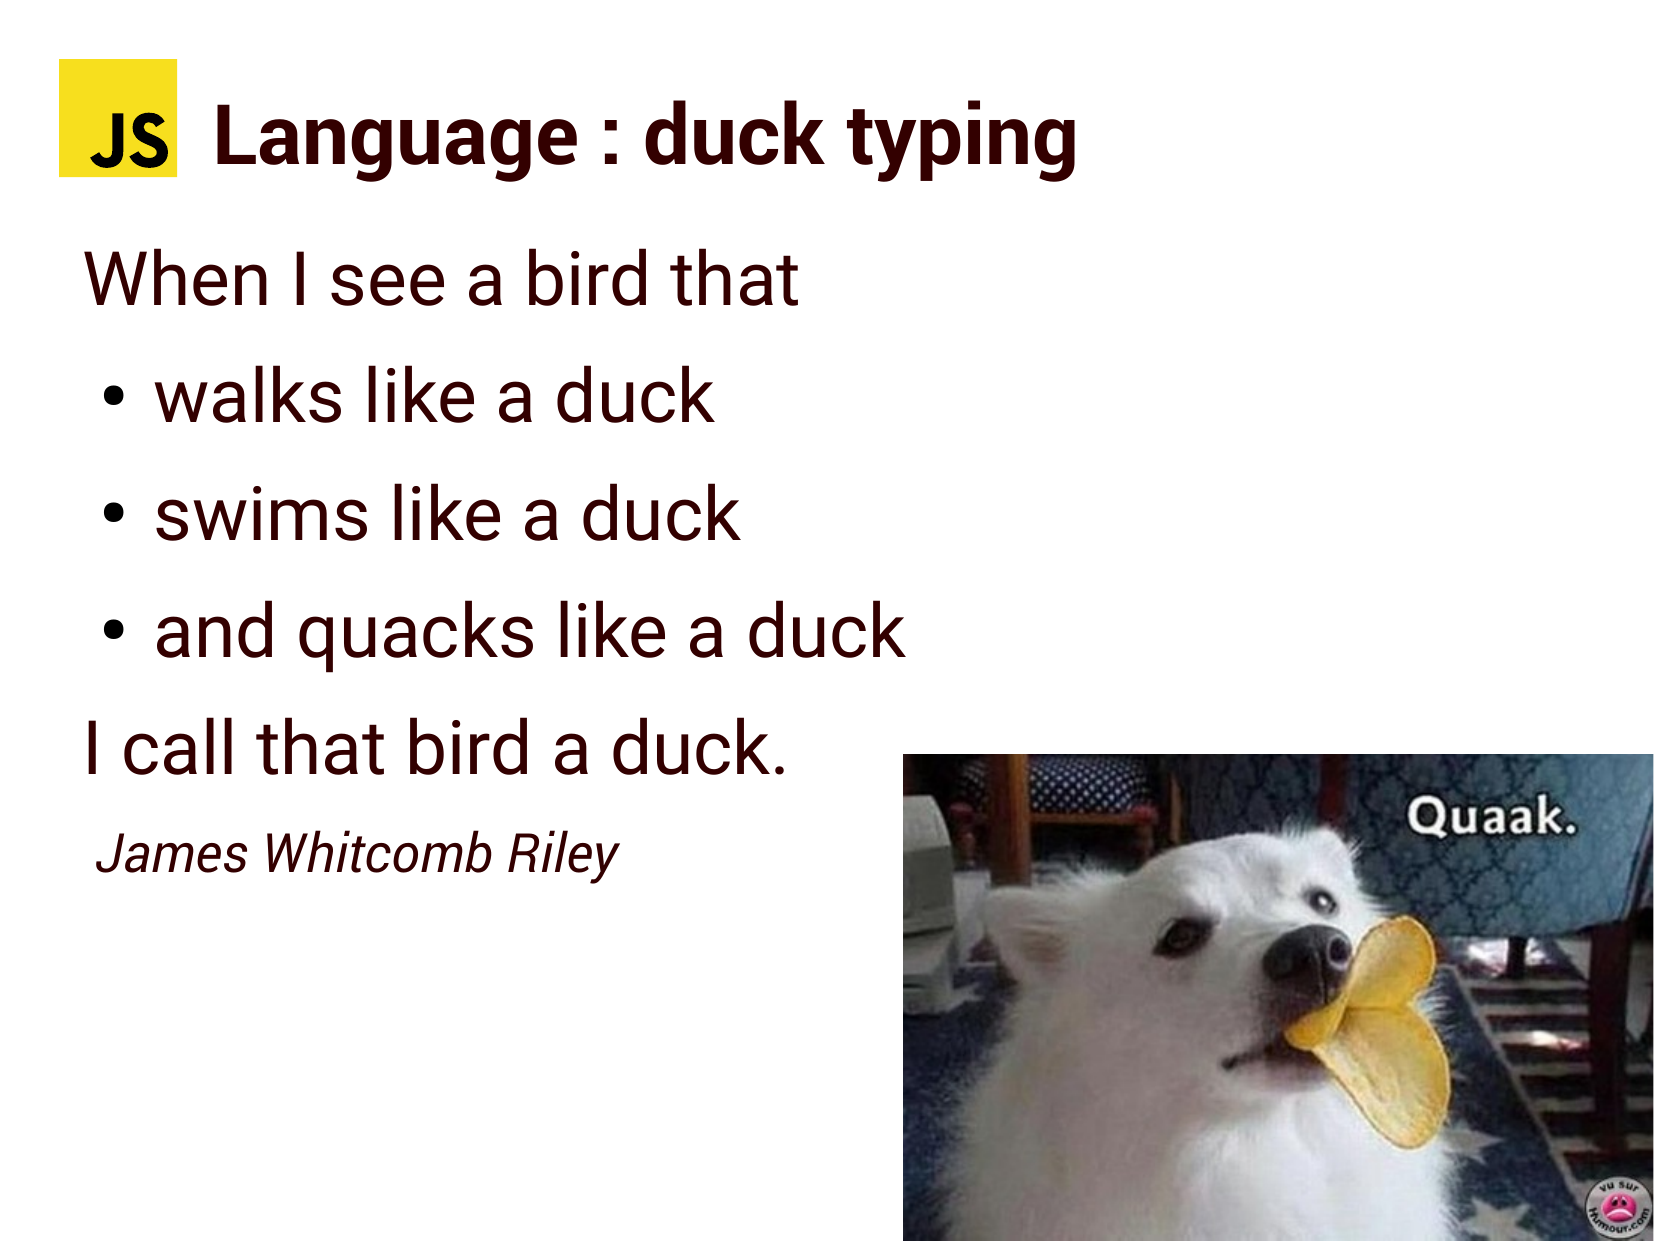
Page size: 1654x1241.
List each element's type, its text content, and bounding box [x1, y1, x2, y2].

title Language : duck typing [194, 72, 1559, 201]
picture [903, 754, 1654, 1241]
list When I see a bird that walks like a duck swims like a duck and quacks like a duck I call that bird a duck. James Whitcomb Riley [82, 236, 1571, 1093]
